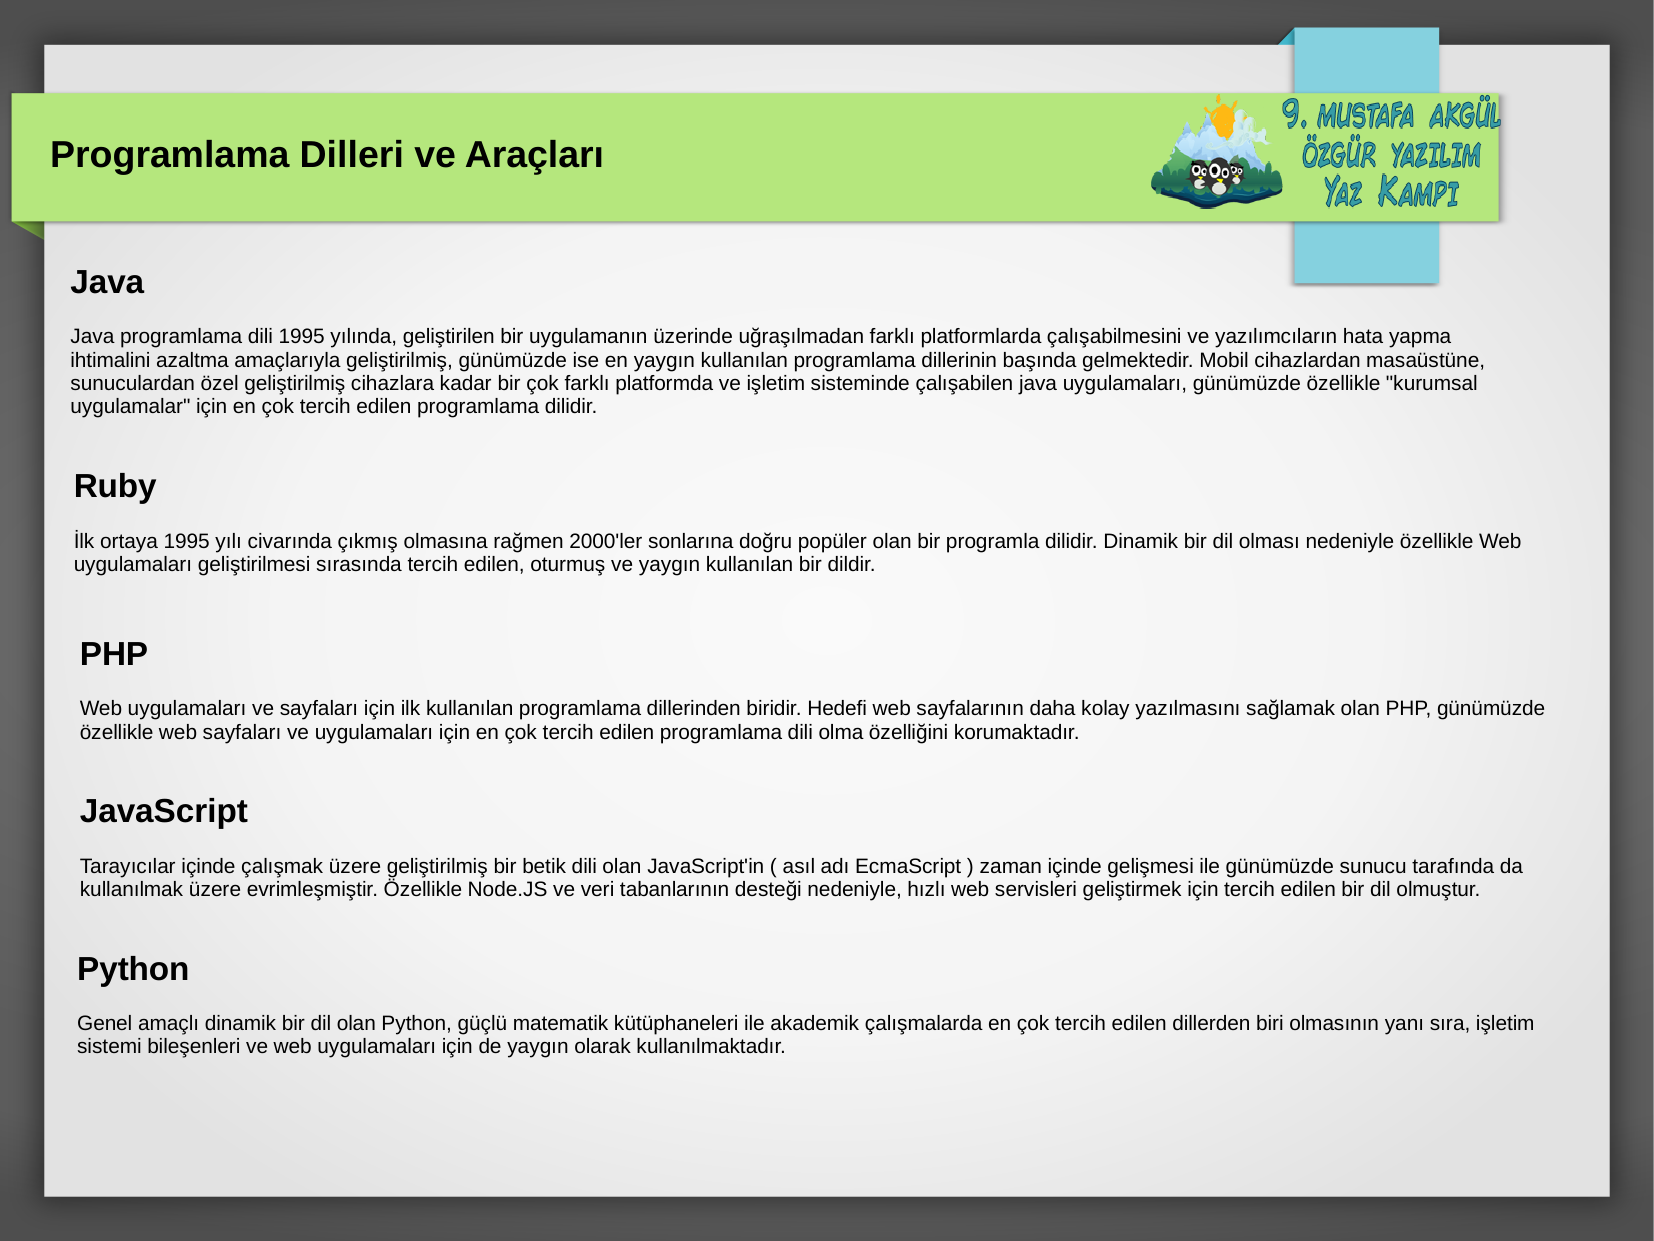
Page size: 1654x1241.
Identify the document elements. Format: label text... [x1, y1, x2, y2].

text_box Java Java programlama dili 1995 yılında, geliştirilen bir uygulamanın üzerinde uğraşılmadan farklı platformlarda çalışabilmesini ve yazılımcıların hata yapma ihtimalini azaltma amaçlarıyla geliştirilmiş, günümüzde ise en yaygın kullanılan programlama dillerinin başında gelmektedir. Mobil cihazlardan masaüstüne, sunuculardan özel geliştirilmiş cihazlara kadar bir çok farklı platformda ve işletim sisteminde çalışabilen java uygulamaları, günümüzde özellikle "kurumsal uygulamalar" için en çok tercih edilen programlama dilidir. [55, 255, 1536, 547]
text_box Ruby İlk ortaya 1995 yılı civarında çıkmış olmasına rağmen 2000'ler sonlarına doğru popüler olan bir programla dilidir. Dinamik bir dil olması nedeniyle özellikle Web uygulamaları geliştirilmesi sırasında tercih edilen, oturmuş ve yaygın kullanılan bir dildir. [59, 460, 1586, 689]
text_box Python Genel amaçlı dinamik bir dil olan Python, güçlü matematik kütüphaneleri ile akademik çalışmalarda en çok tercih edilen dillerden biri olmasının yanı sıra, işletim sistemi bileşenleri ve web uygulamaları için de yaygın olarak kullanılmaktadır. [62, 942, 1601, 1172]
text_box PHP Web uygulamaları ve sayfaları için ilk kullanılan programlama dillerinden biridir. Hedefi web sayfalarının daha kolay yazılmasını sağlamak olan PHP, günümüzde özellikle web sayfaları ve uygulamaları için en çok tercih edilen programlama dili olma özelliğini korumaktadır. [64, 627, 1577, 857]
picture [0, 0, 1654, 1241]
text_box JavaScript Tarayıcılar içinde çalışmak üzere geliştirilmiş bir betik dili olan JavaScript'in ( asıl adı EcmaScript ) zaman içinde gelişmesi ile günümüzde sunucu tarafında da kullanılmak üzere evrimleşmiştir. Özellikle Node.JS ve veri tabanlarının desteği nedeniyle, hızlı web servisleri geliştirmek için tercih edilen bir dil olmuştur. [64, 785, 1576, 942]
text_box Programlama Dilleri ve Araçları [35, 126, 1151, 202]
